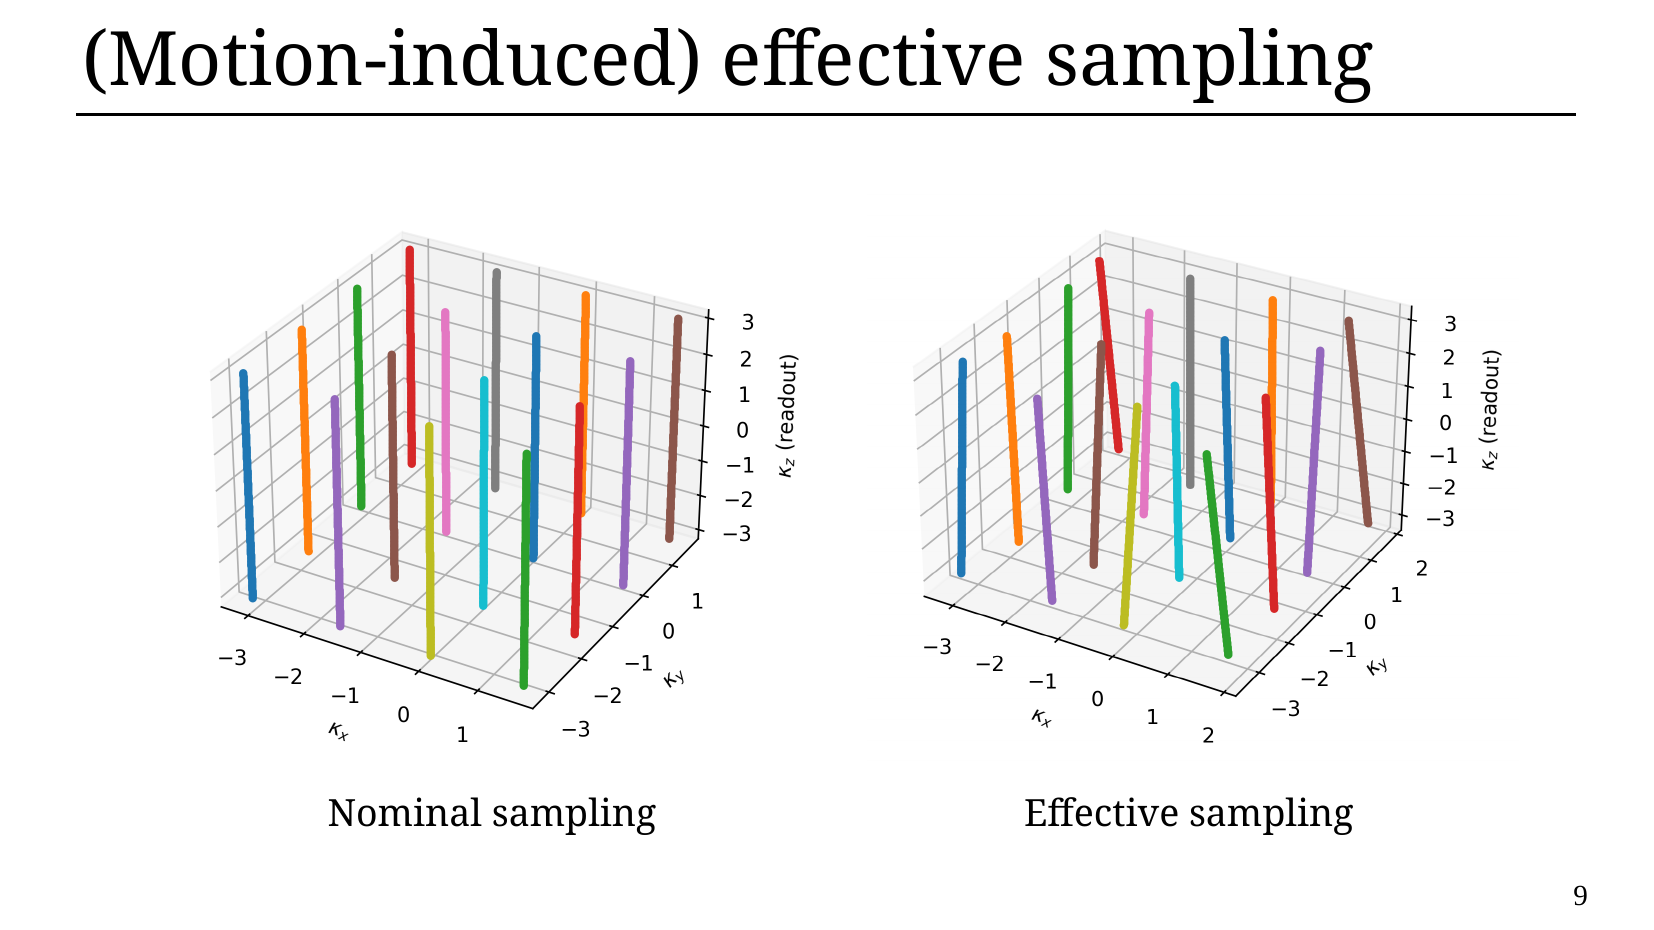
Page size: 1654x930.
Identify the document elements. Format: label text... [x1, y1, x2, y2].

text_box Nominal sampling [297, 779, 688, 838]
title (Motion-induced) effective sampling [82, 7, 1571, 106]
text_box Effective sampling [993, 779, 1384, 838]
picture [164, 174, 816, 761]
picture [867, 174, 1519, 761]
